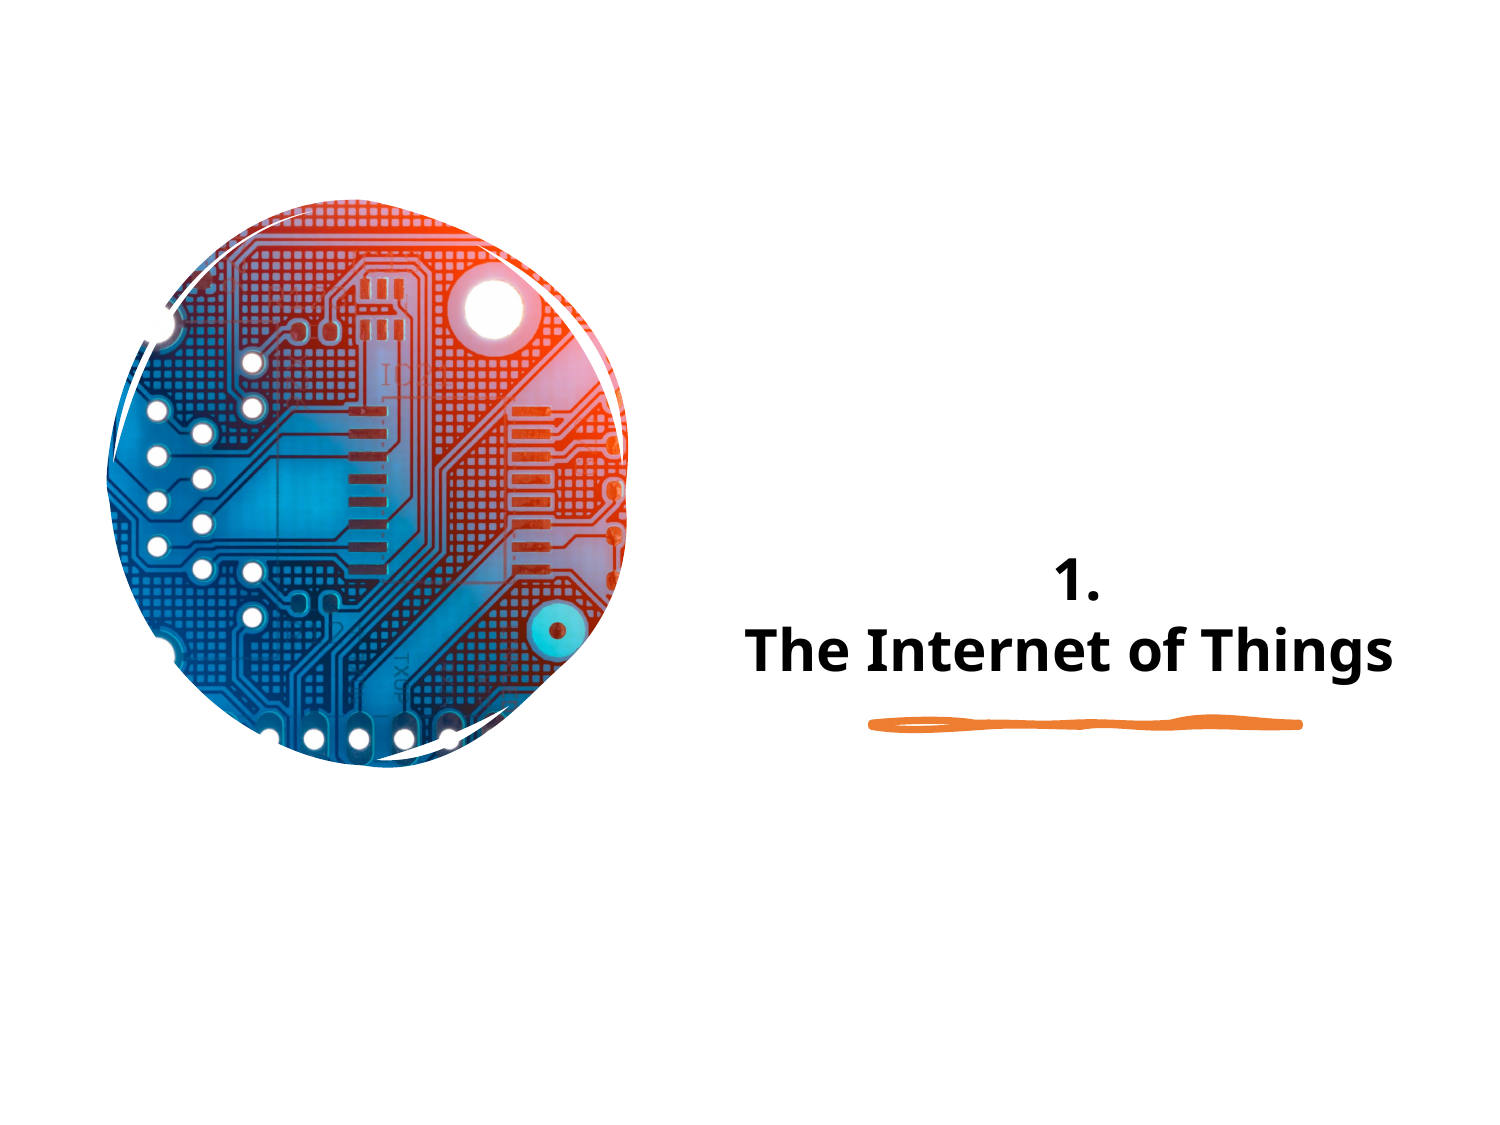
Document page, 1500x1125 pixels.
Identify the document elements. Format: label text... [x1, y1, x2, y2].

text_box [0, 0, 1500, 1125]
title 1. The Internet of Things [690, 393, 1480, 694]
